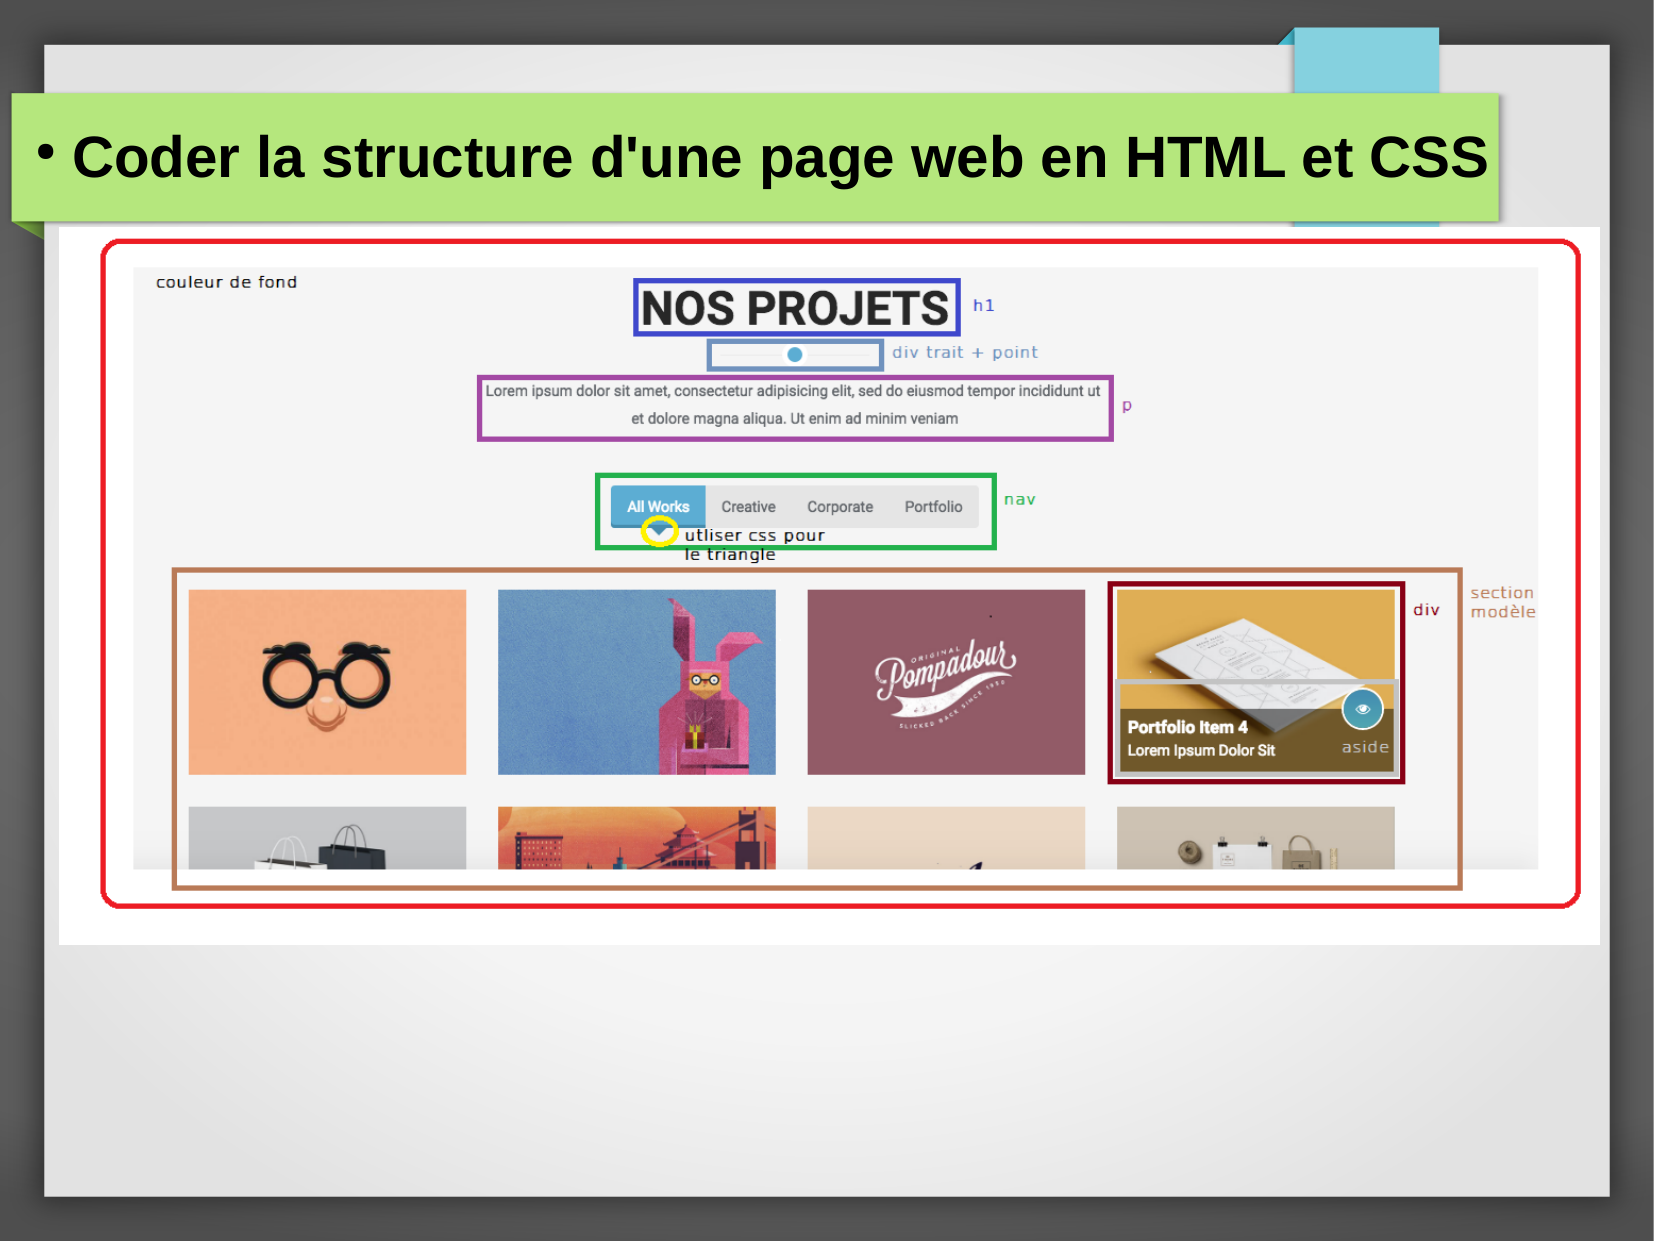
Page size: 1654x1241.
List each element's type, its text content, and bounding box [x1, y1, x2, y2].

picture [59, 227, 1600, 945]
title Coder la structure d'une page web en HTML et CSS [35, 87, 1501, 221]
